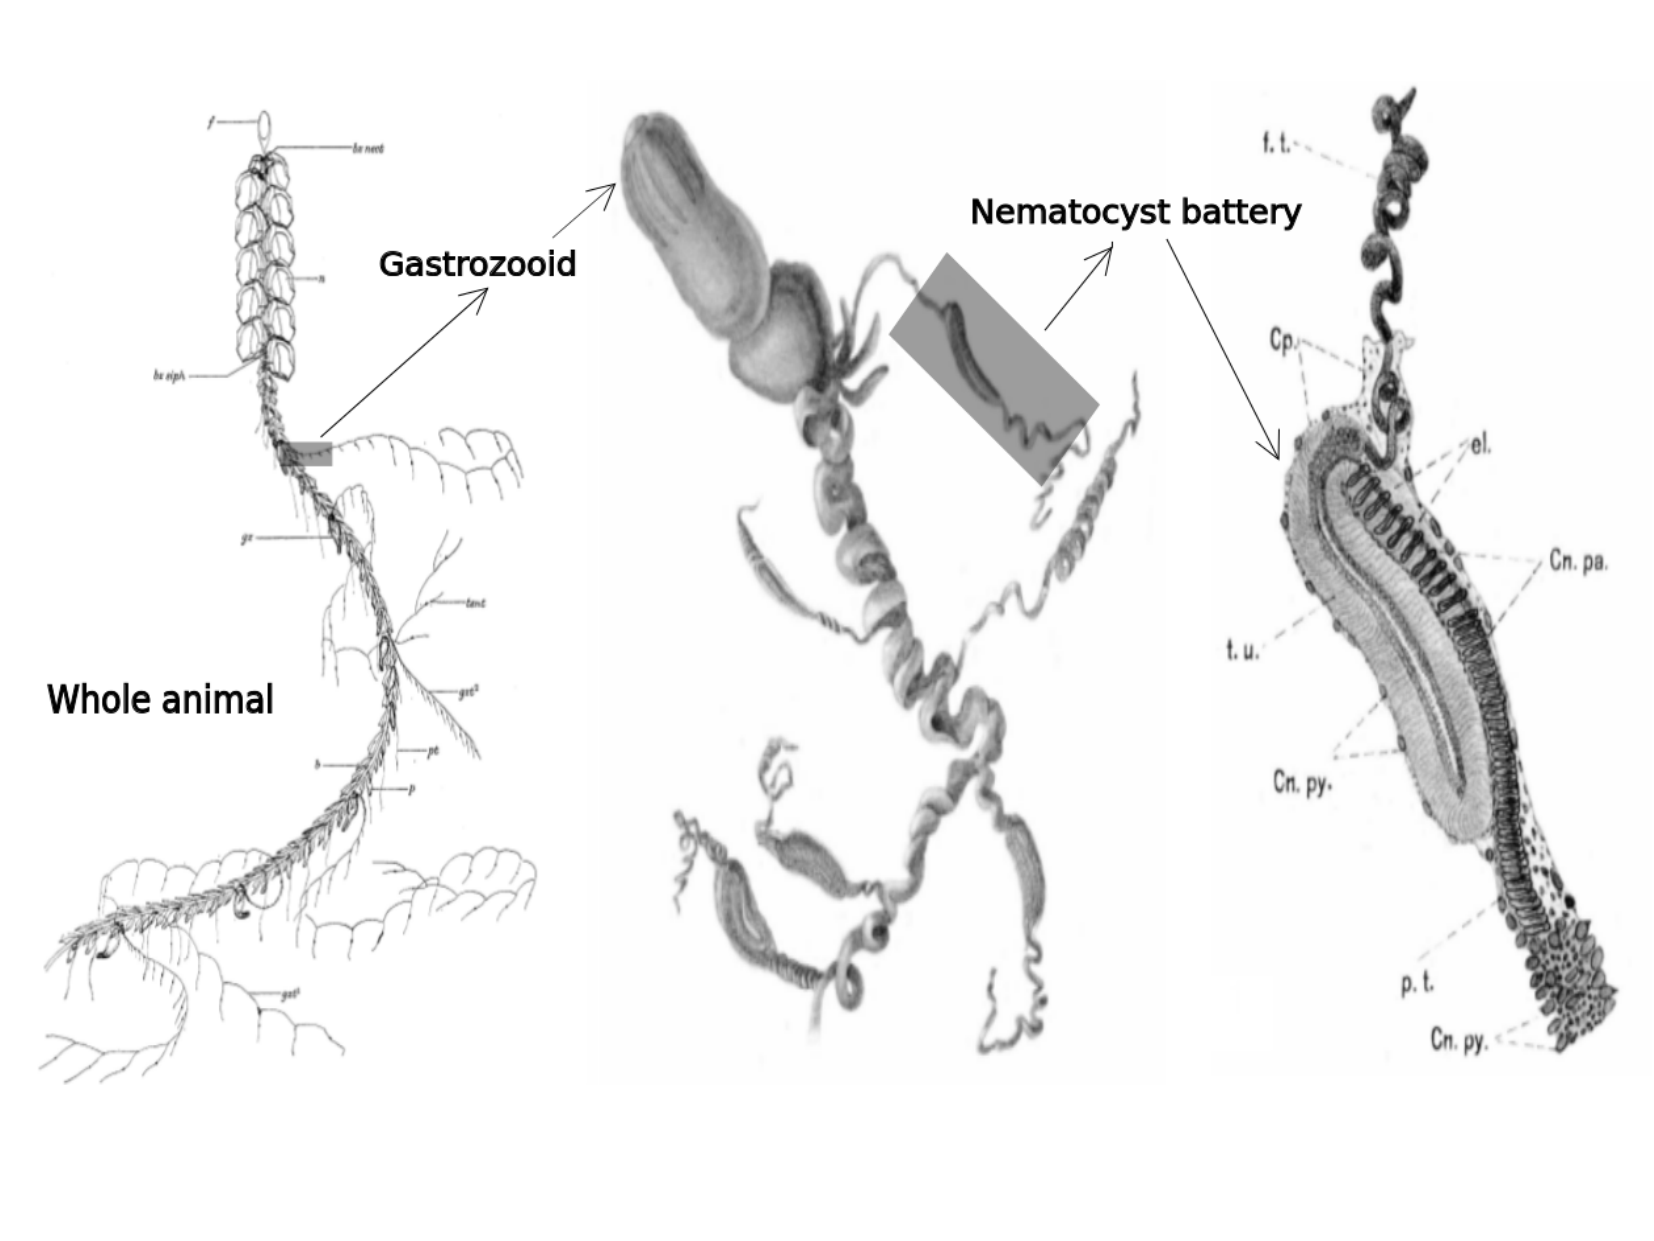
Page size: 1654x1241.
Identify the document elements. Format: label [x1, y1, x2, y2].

picture [0, 74, 1654, 1085]
